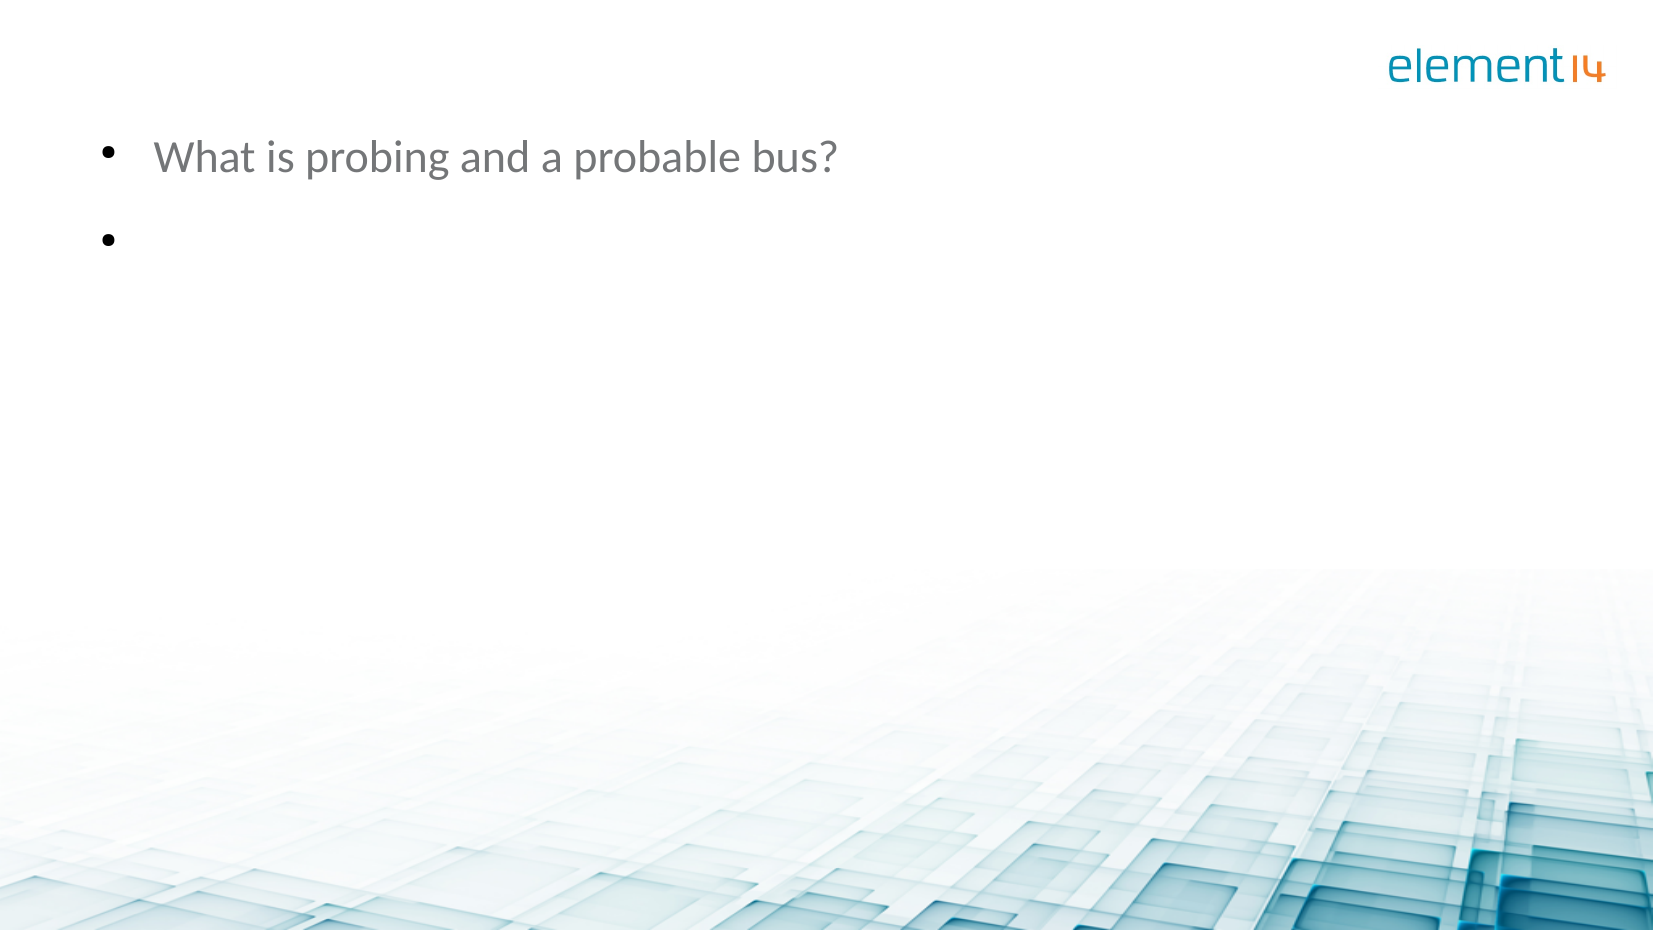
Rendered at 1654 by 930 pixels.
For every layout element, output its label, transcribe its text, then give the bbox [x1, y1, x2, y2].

picture [1378, 45, 1617, 89]
list What is probing and a probable bus? [82, 126, 1571, 848]
picture [0, 569, 1653, 930]
